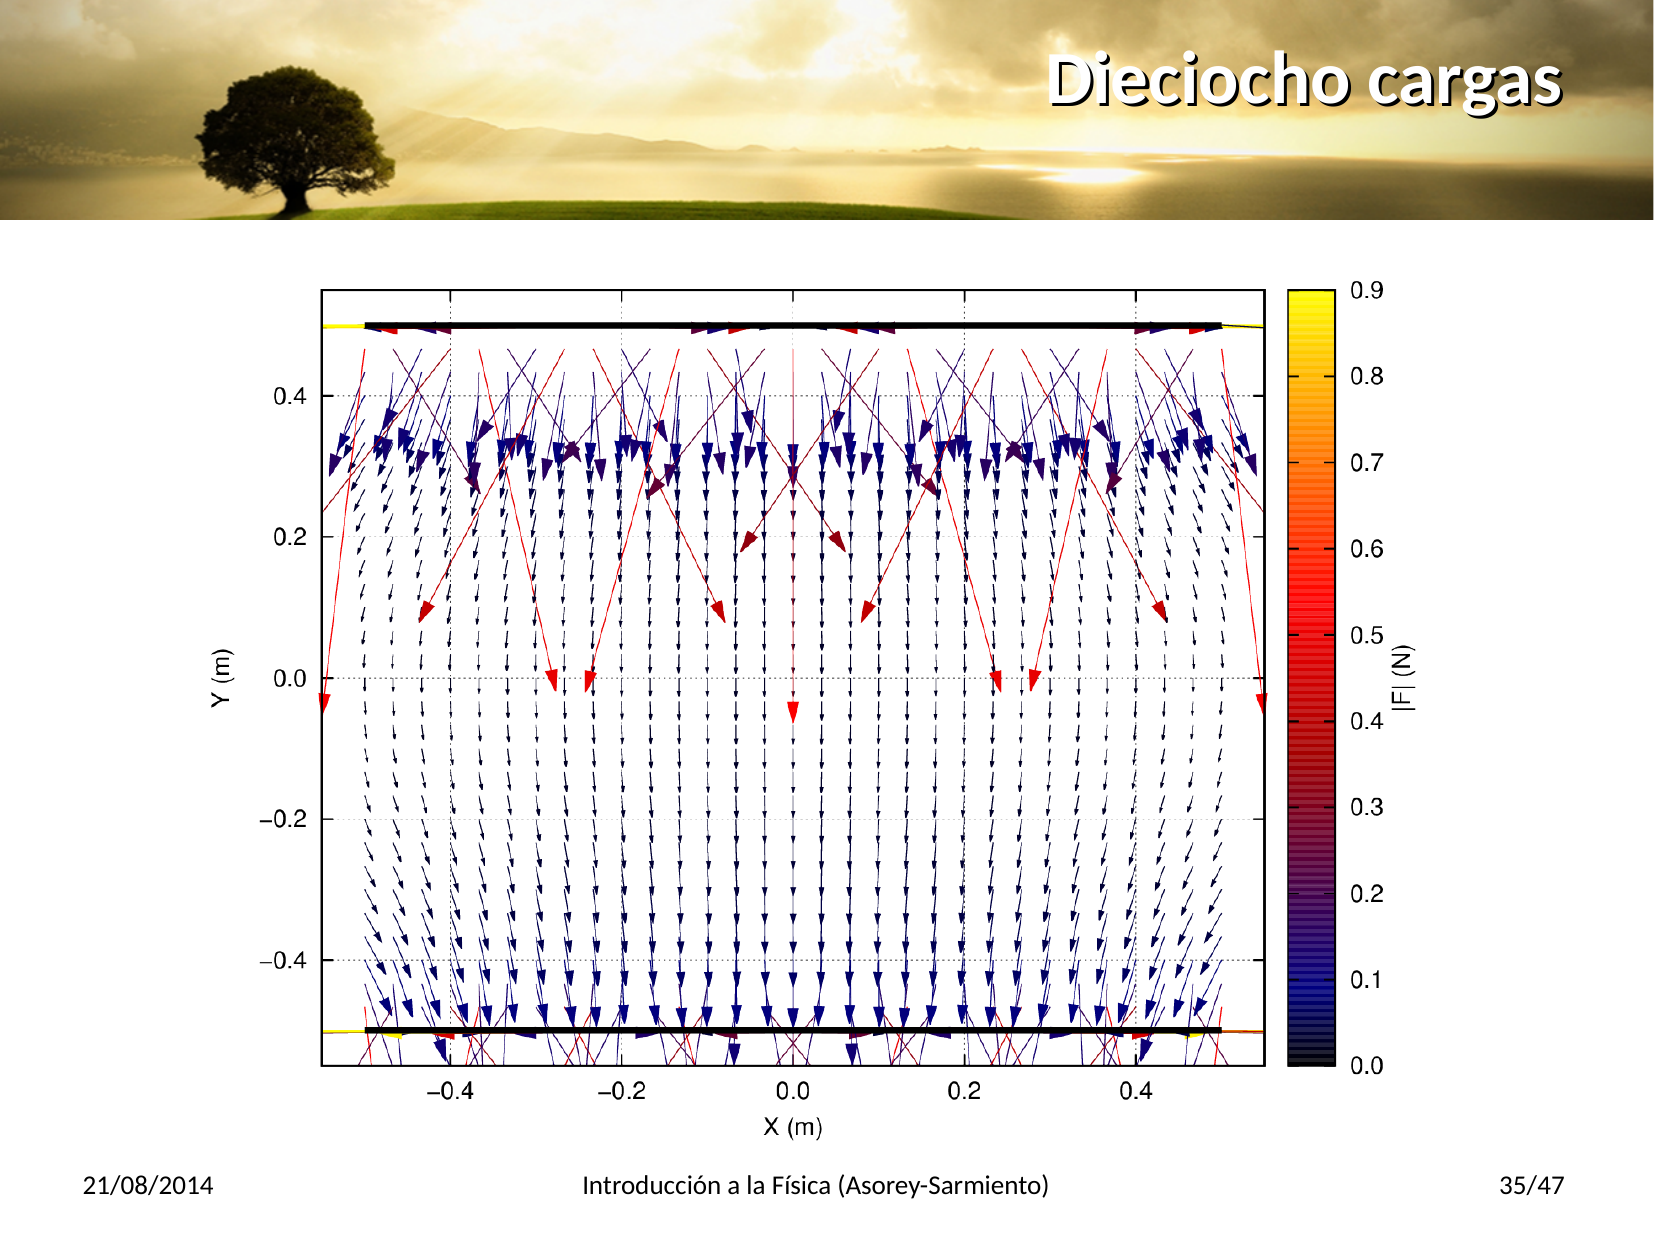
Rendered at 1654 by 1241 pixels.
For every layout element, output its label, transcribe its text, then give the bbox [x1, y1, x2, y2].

picture [0, 0, 1654, 220]
title Dieciocho cargas [75, 19, 1564, 151]
picture [201, 260, 1464, 1144]
